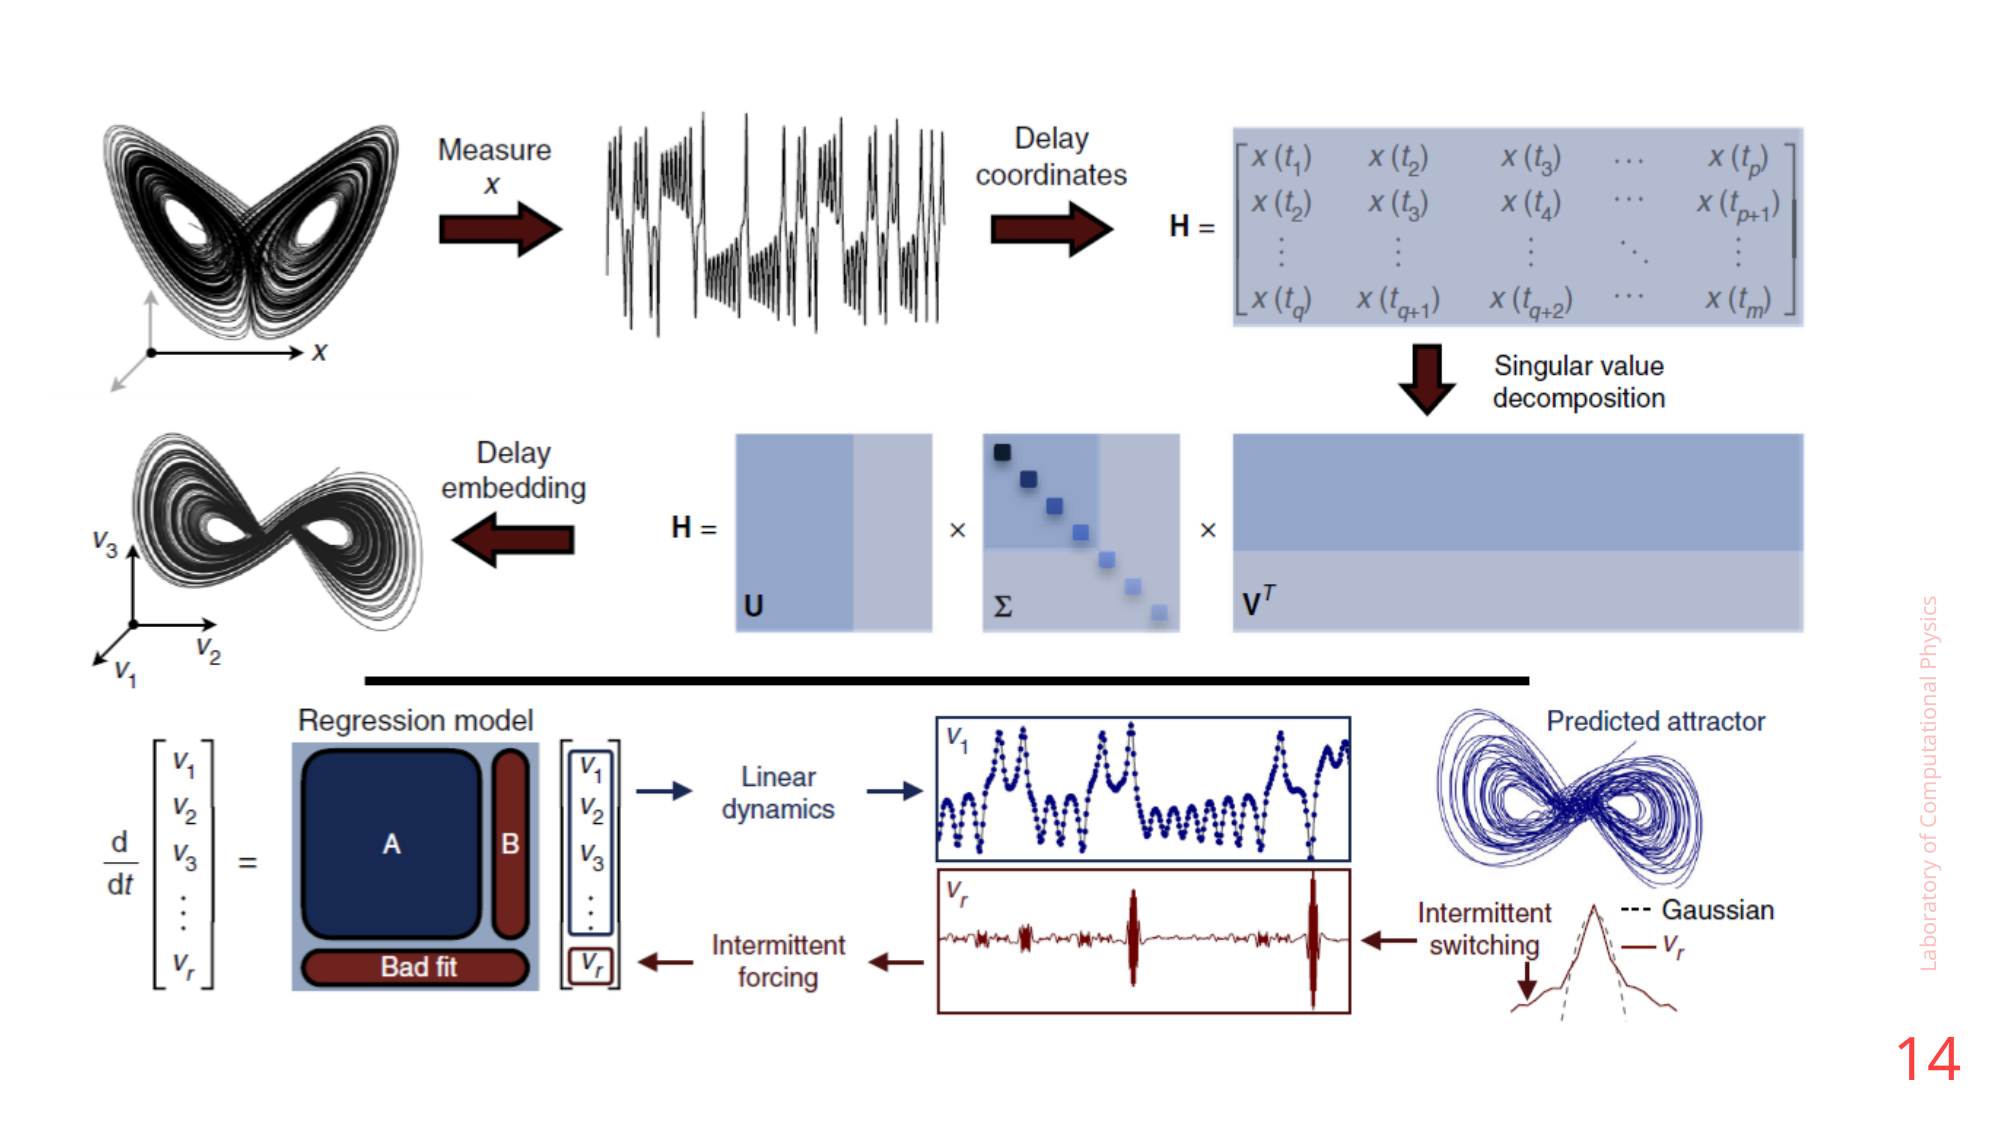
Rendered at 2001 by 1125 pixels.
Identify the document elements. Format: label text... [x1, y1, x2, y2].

slide_number 14 [1852, 1012, 2000, 1110]
picture [49, 61, 1817, 1039]
footer Laboratory of Computational Physics [1897, 400, 1958, 988]
